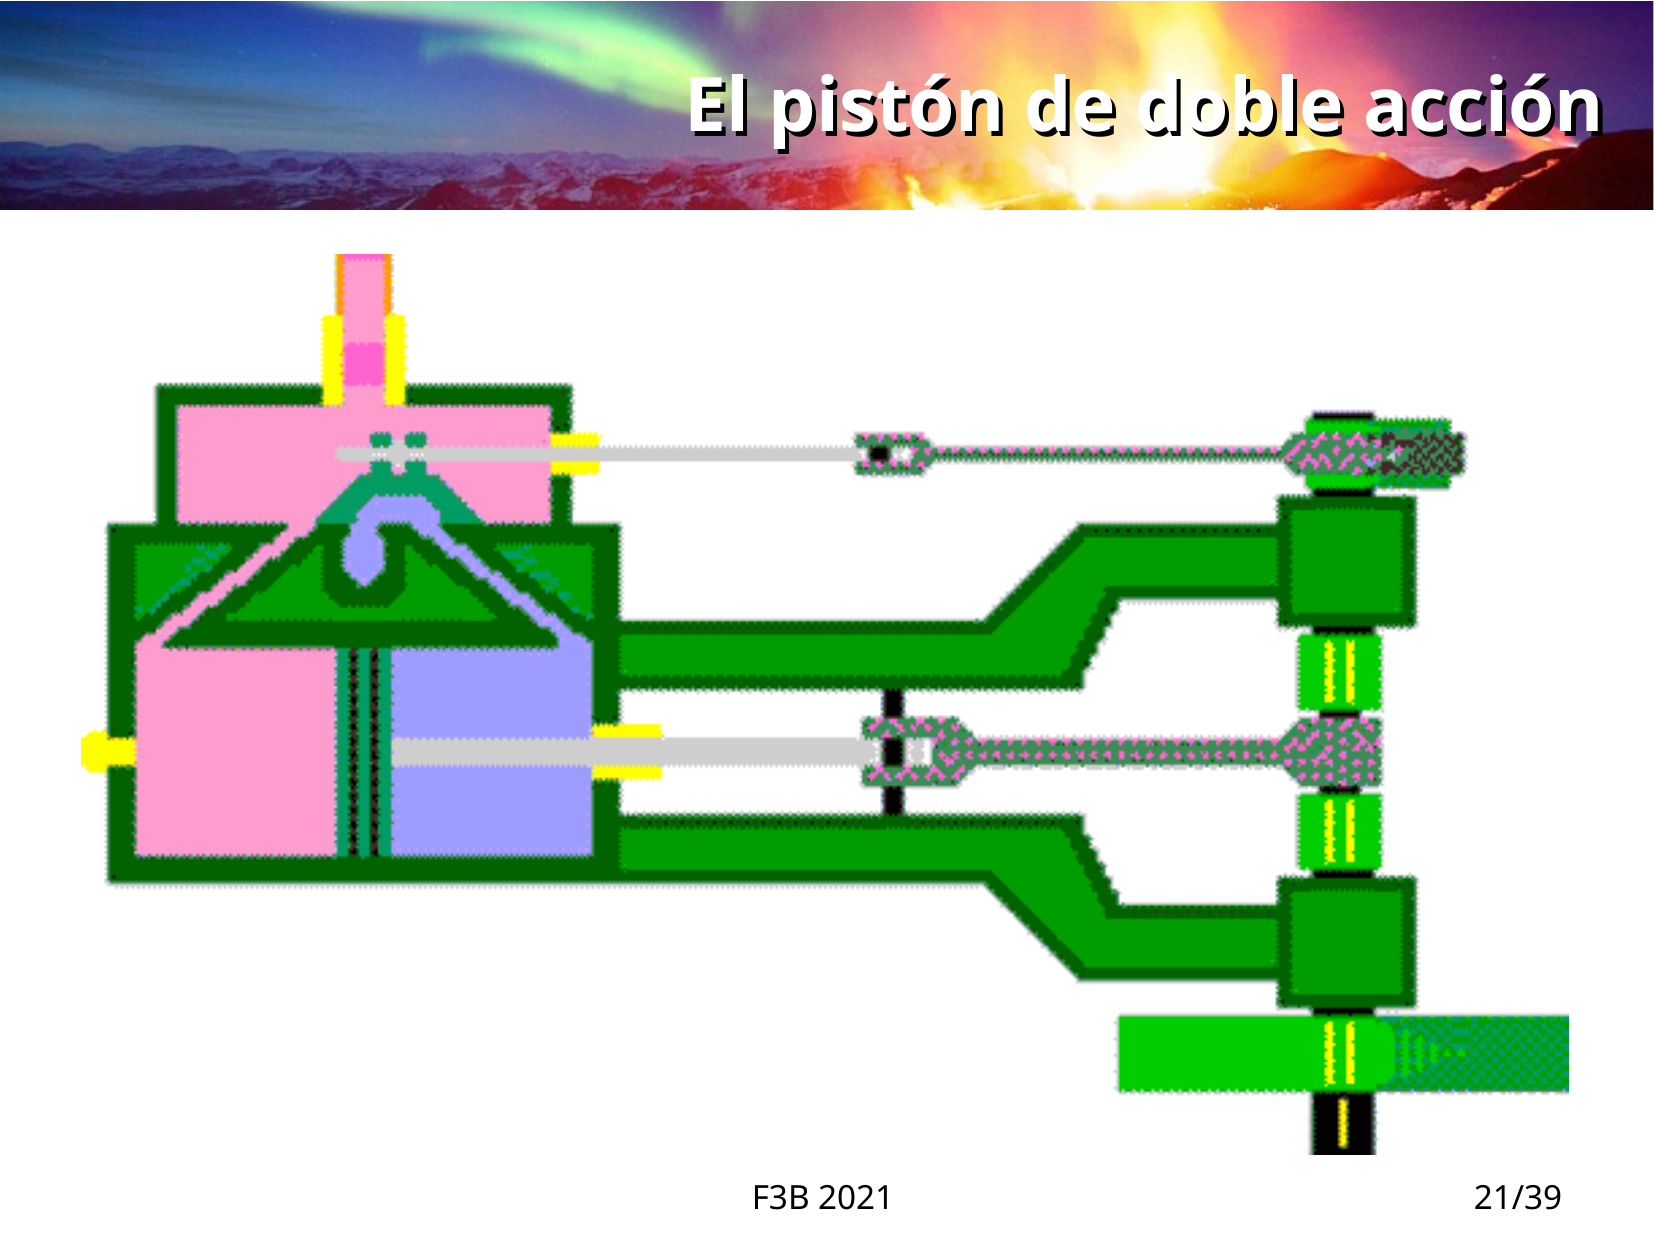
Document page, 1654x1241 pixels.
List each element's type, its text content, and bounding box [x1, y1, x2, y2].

picture [0, 1, 1654, 210]
picture [81, 254, 1569, 1156]
title El pistón de doble acción [45, 15, 1606, 191]
